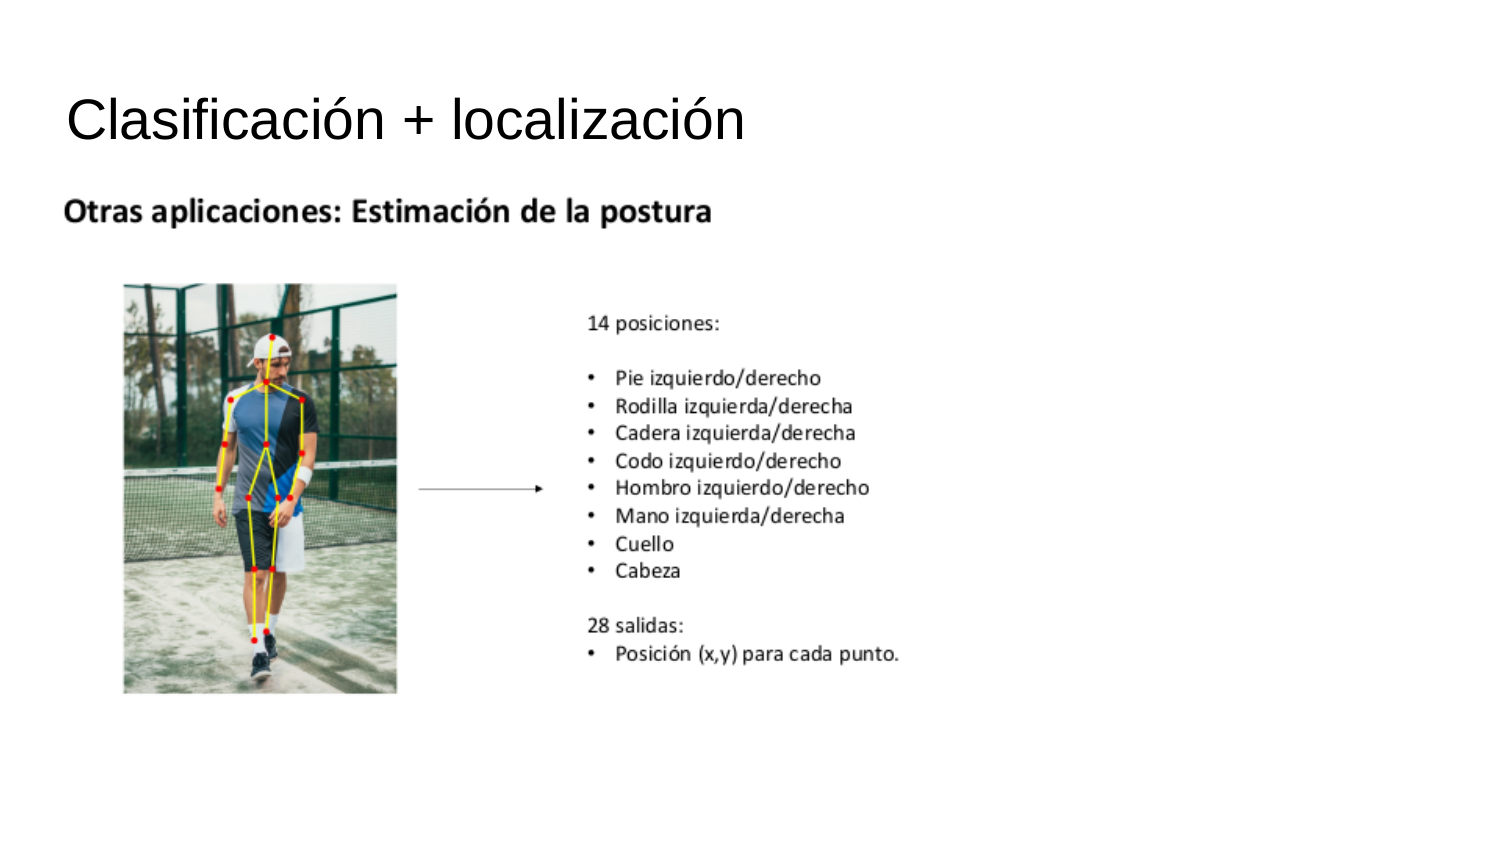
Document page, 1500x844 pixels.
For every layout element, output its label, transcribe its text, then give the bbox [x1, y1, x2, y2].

picture [51, 188, 933, 708]
title Clasificación + localización [51, 72, 1449, 167]
